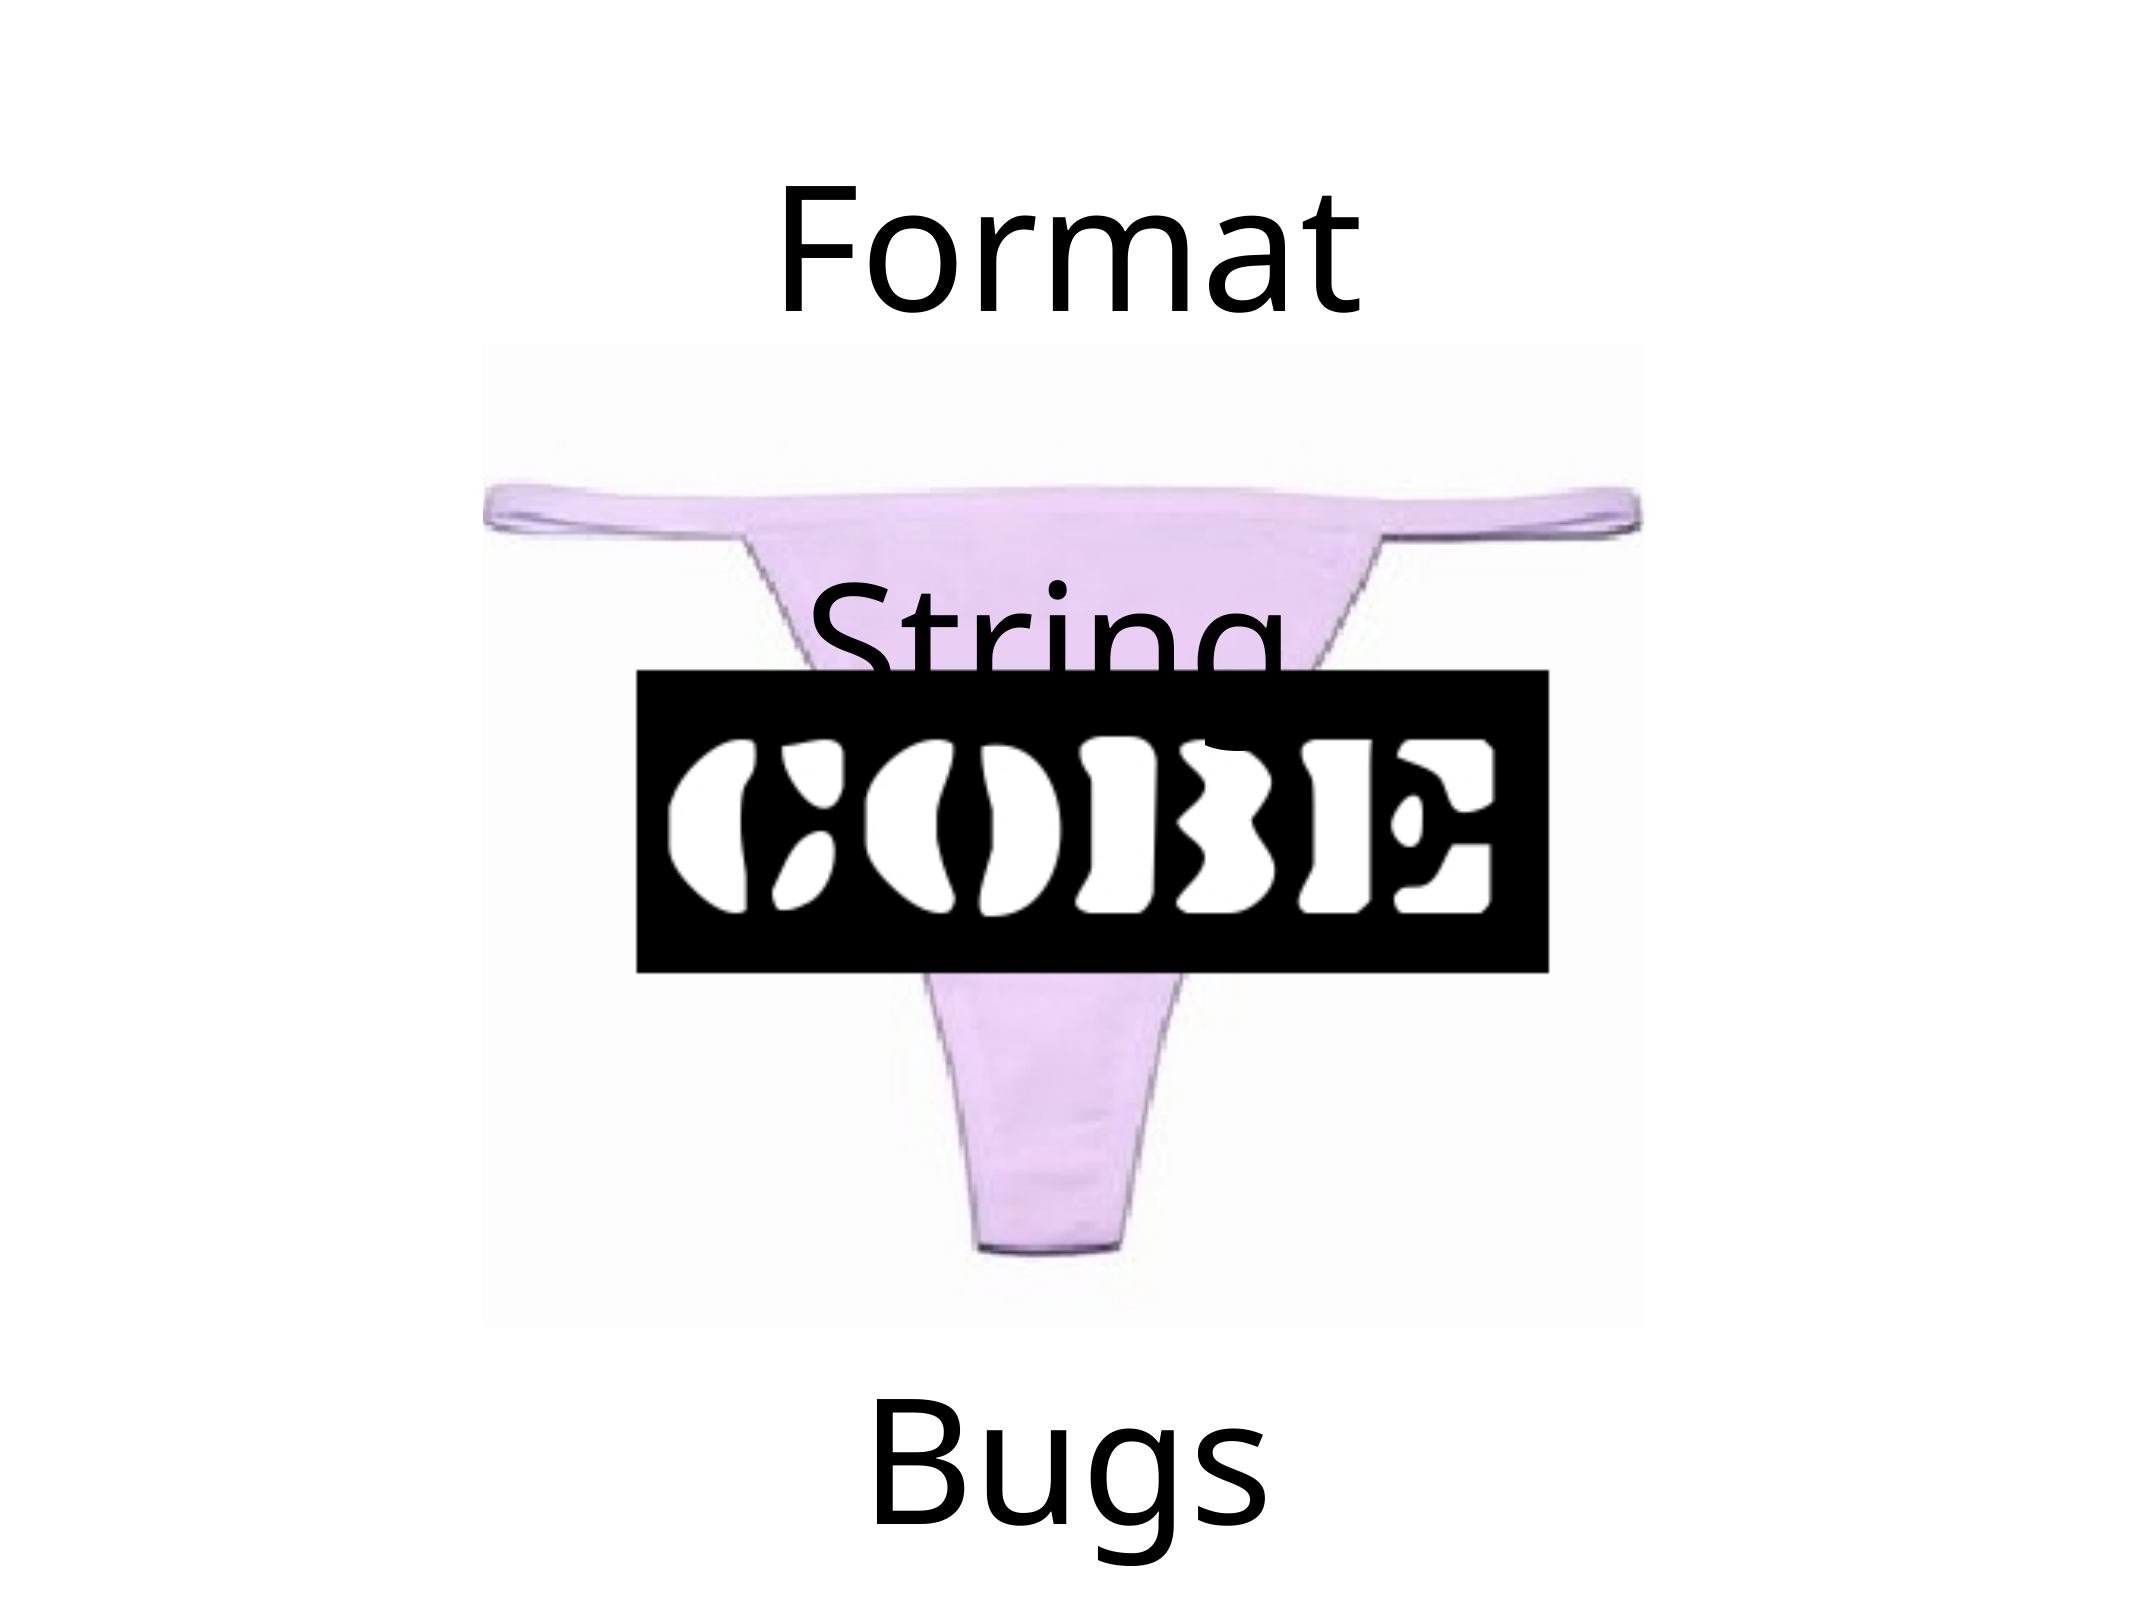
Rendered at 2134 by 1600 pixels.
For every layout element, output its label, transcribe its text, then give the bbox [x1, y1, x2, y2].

text_box Bugs [816, 1327, 1317, 1582]
text_box Format [762, 97, 1371, 386]
picture [483, 343, 1651, 1334]
text_box String [800, 495, 1300, 784]
